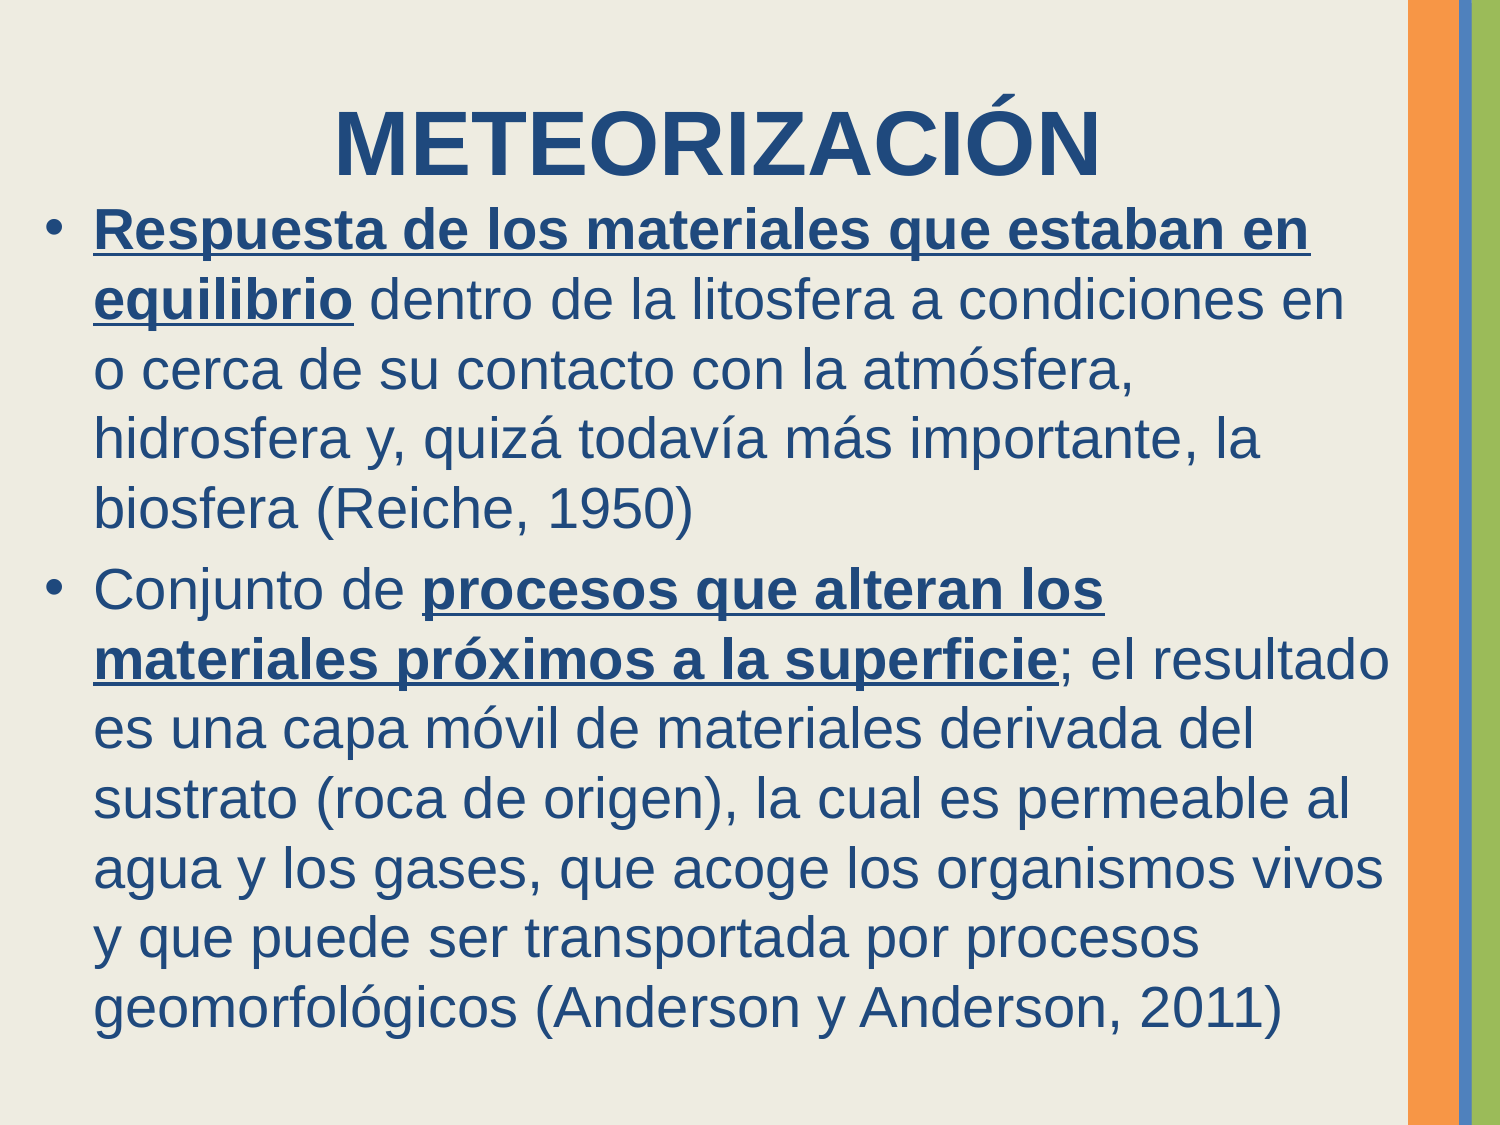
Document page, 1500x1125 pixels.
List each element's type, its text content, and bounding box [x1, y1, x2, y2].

title meteorización [29, 45, 1408, 184]
list Respuesta de los materiales que estaban en equilibrio dentro de la litosfera a condiciones en o cerca de su contacto con la atmósfera, hidrosfera y, quizá todavía más importante, la biosfera (Reiche, 1950) Conjunto de procesos que alteran los materiales próximos a la superficie; el resultado es una capa móvil de materiales derivada del sustrato (roca de origen), la cual es permeable al agua y los gases, que acoge los organismos vivos y que puede ser transportada por procesos geomorfológicos (Anderson y Anderson, 2011) [29, 184, 1408, 1114]
